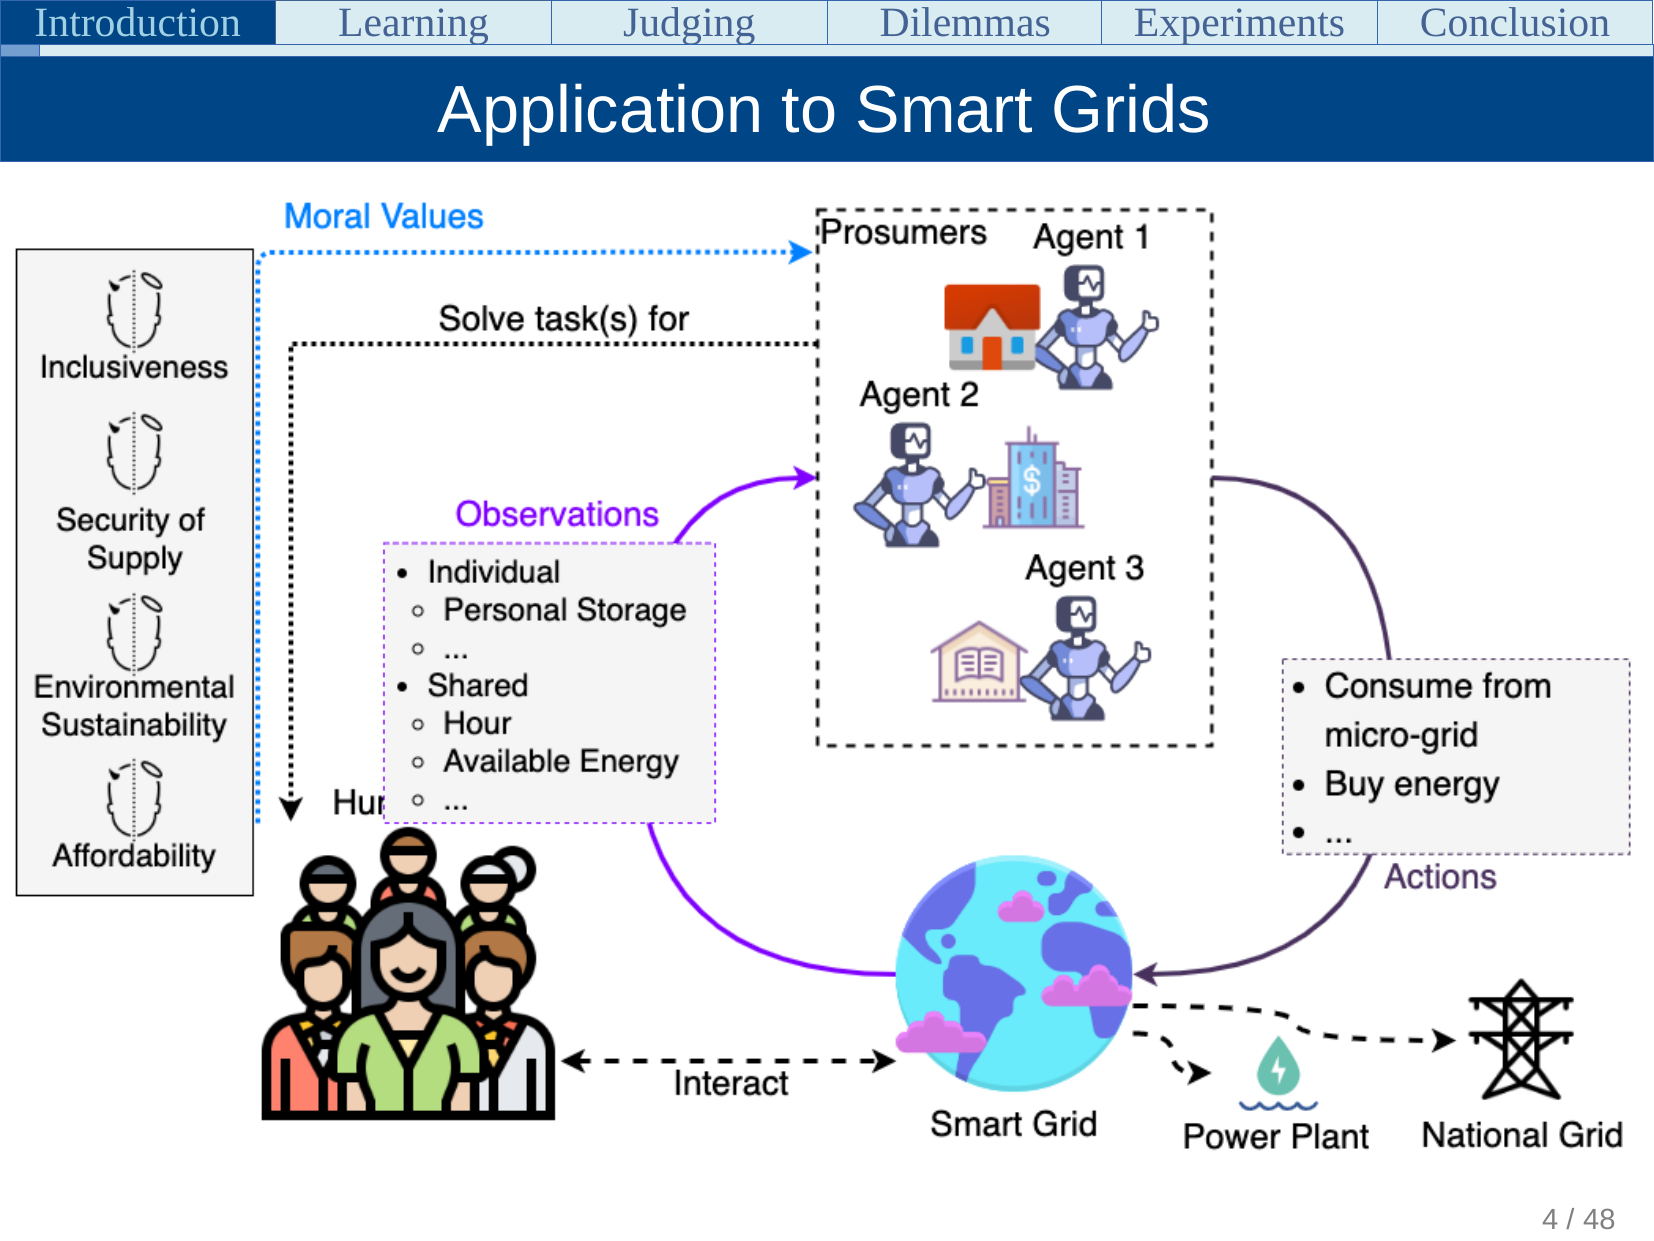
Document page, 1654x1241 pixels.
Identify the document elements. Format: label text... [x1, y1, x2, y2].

text_box [0, 44, 40, 57]
title Application to Smart Grids [0, 56, 1651, 162]
picture [5, 170, 1645, 1163]
